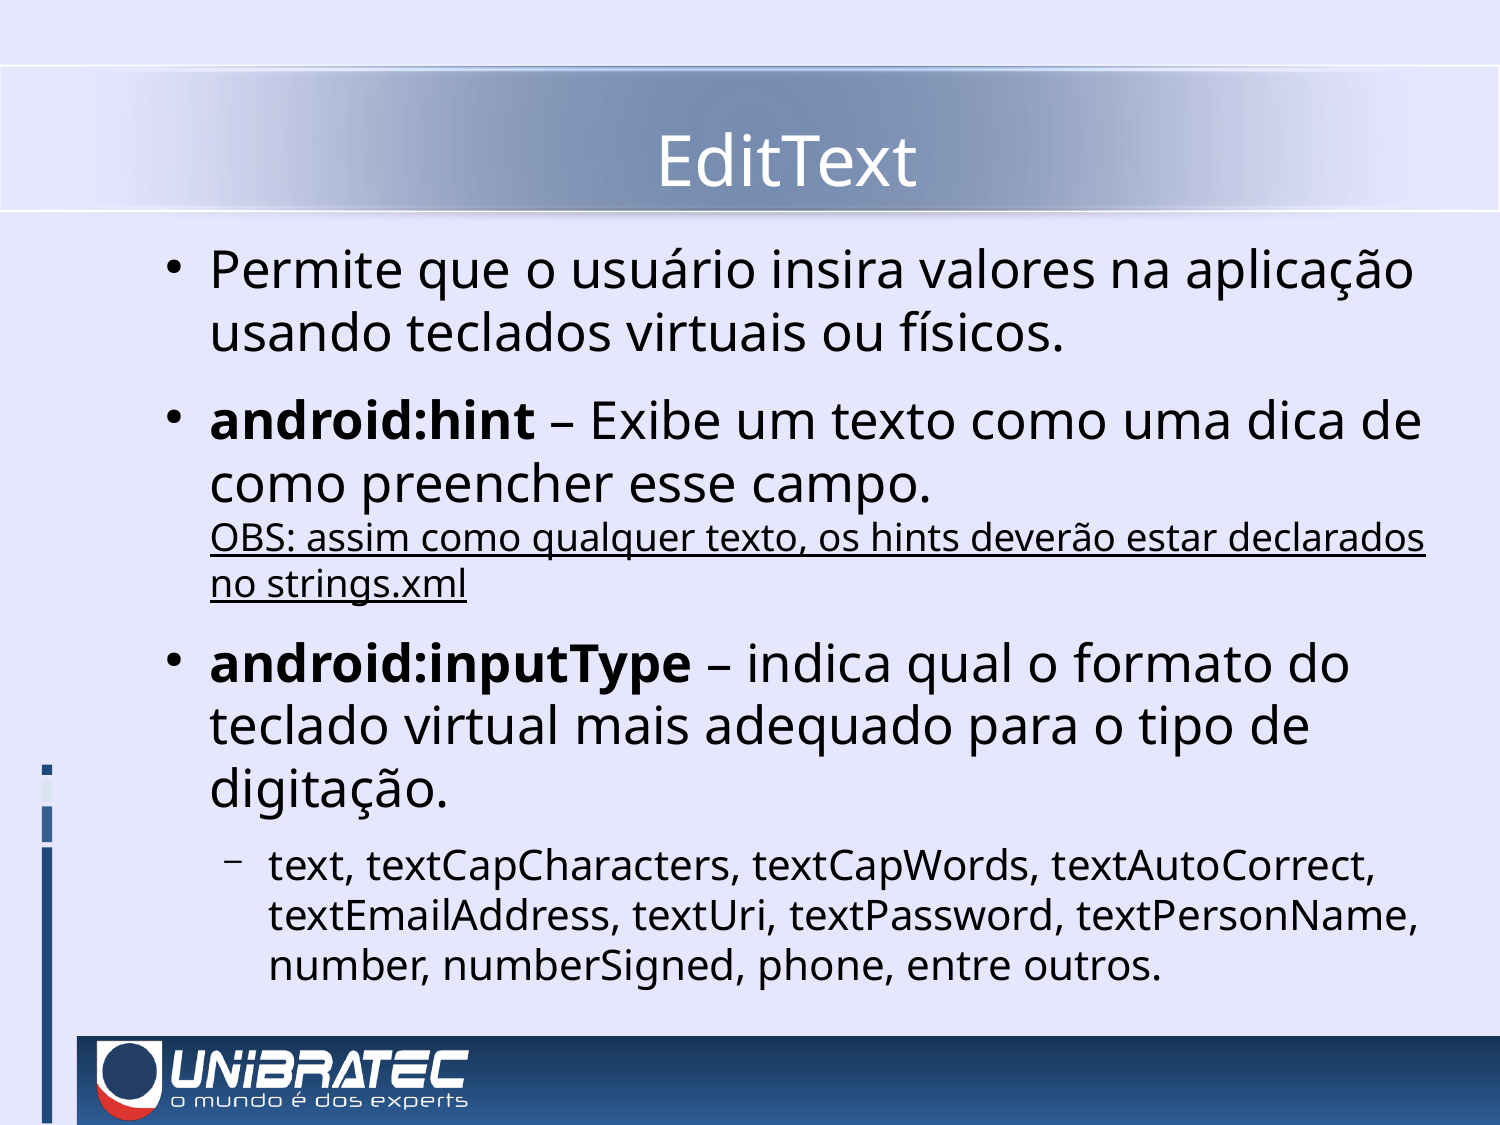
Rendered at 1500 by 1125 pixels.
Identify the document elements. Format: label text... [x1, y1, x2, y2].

picture [0, 58, 1500, 227]
picture [96, 1040, 469, 1121]
list Permite que o usuário insira valores na aplicação usando teclados virtuais ou físicos. android:hint – Exibe um texto como uma dica de como preencher esse campo. OBS: assim como qualquer texto, os hints deverão estar declarados no strings.xml android:inputType – indica qual o formato do teclado virtual mais adequado para o tipo de digitação. text, textCapCharacters, textCapWords, textAutoCorrect, textEmailAddress, textUri, textPassword, textPersonName, number, numberSigned, phone, entre outros. [150, 236, 1441, 1028]
title EditText [150, 84, 1424, 233]
